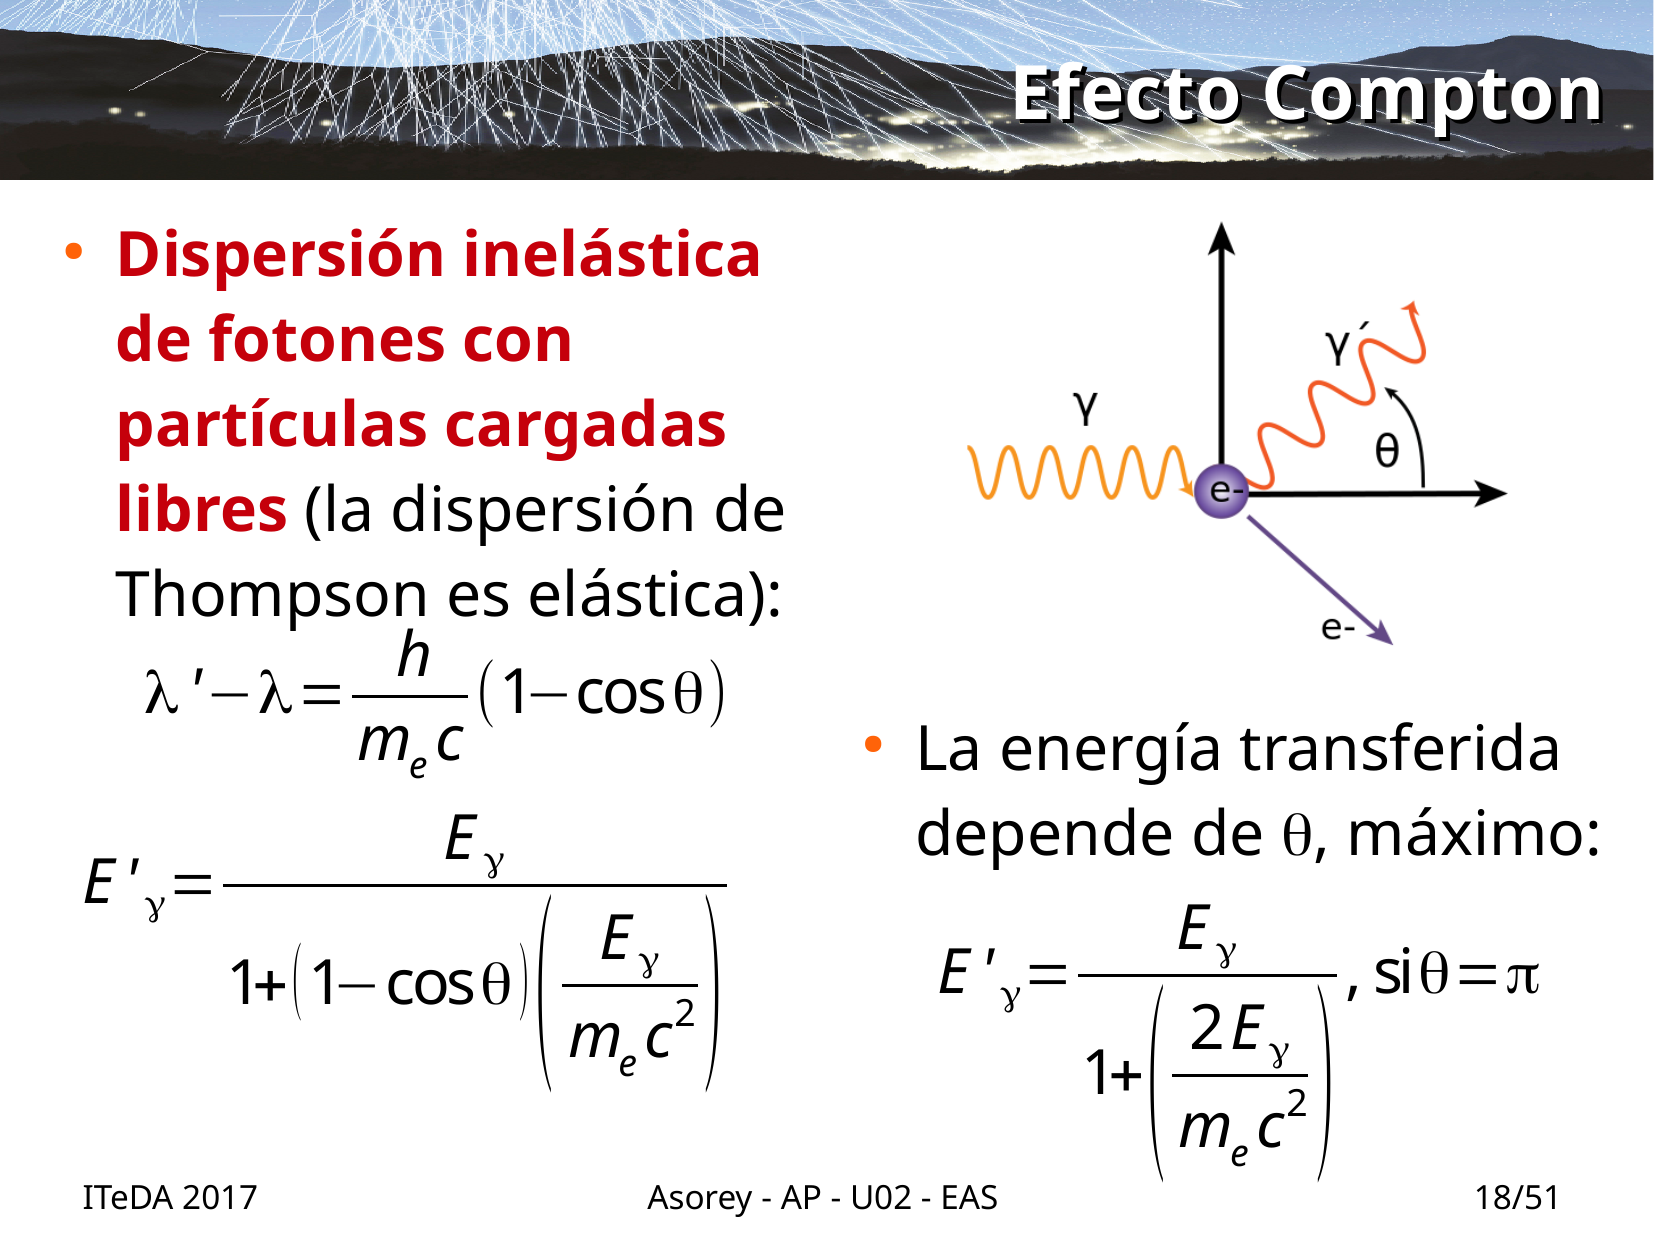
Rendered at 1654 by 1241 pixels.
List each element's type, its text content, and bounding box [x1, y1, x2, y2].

picture [0, 0, 1654, 180]
picture [941, 209, 1509, 661]
chart [136, 615, 735, 788]
chart [74, 798, 736, 1096]
chart [930, 888, 1549, 1186]
list Dispersión inelástica de fotones con partículas cargadas libres (la dispersión de Thompson es elástica): [45, 210, 807, 1156]
list La energía transferida depende de q, máximo: [844, 703, 1606, 1155]
title Efecto Compton [45, 15, 1606, 166]
